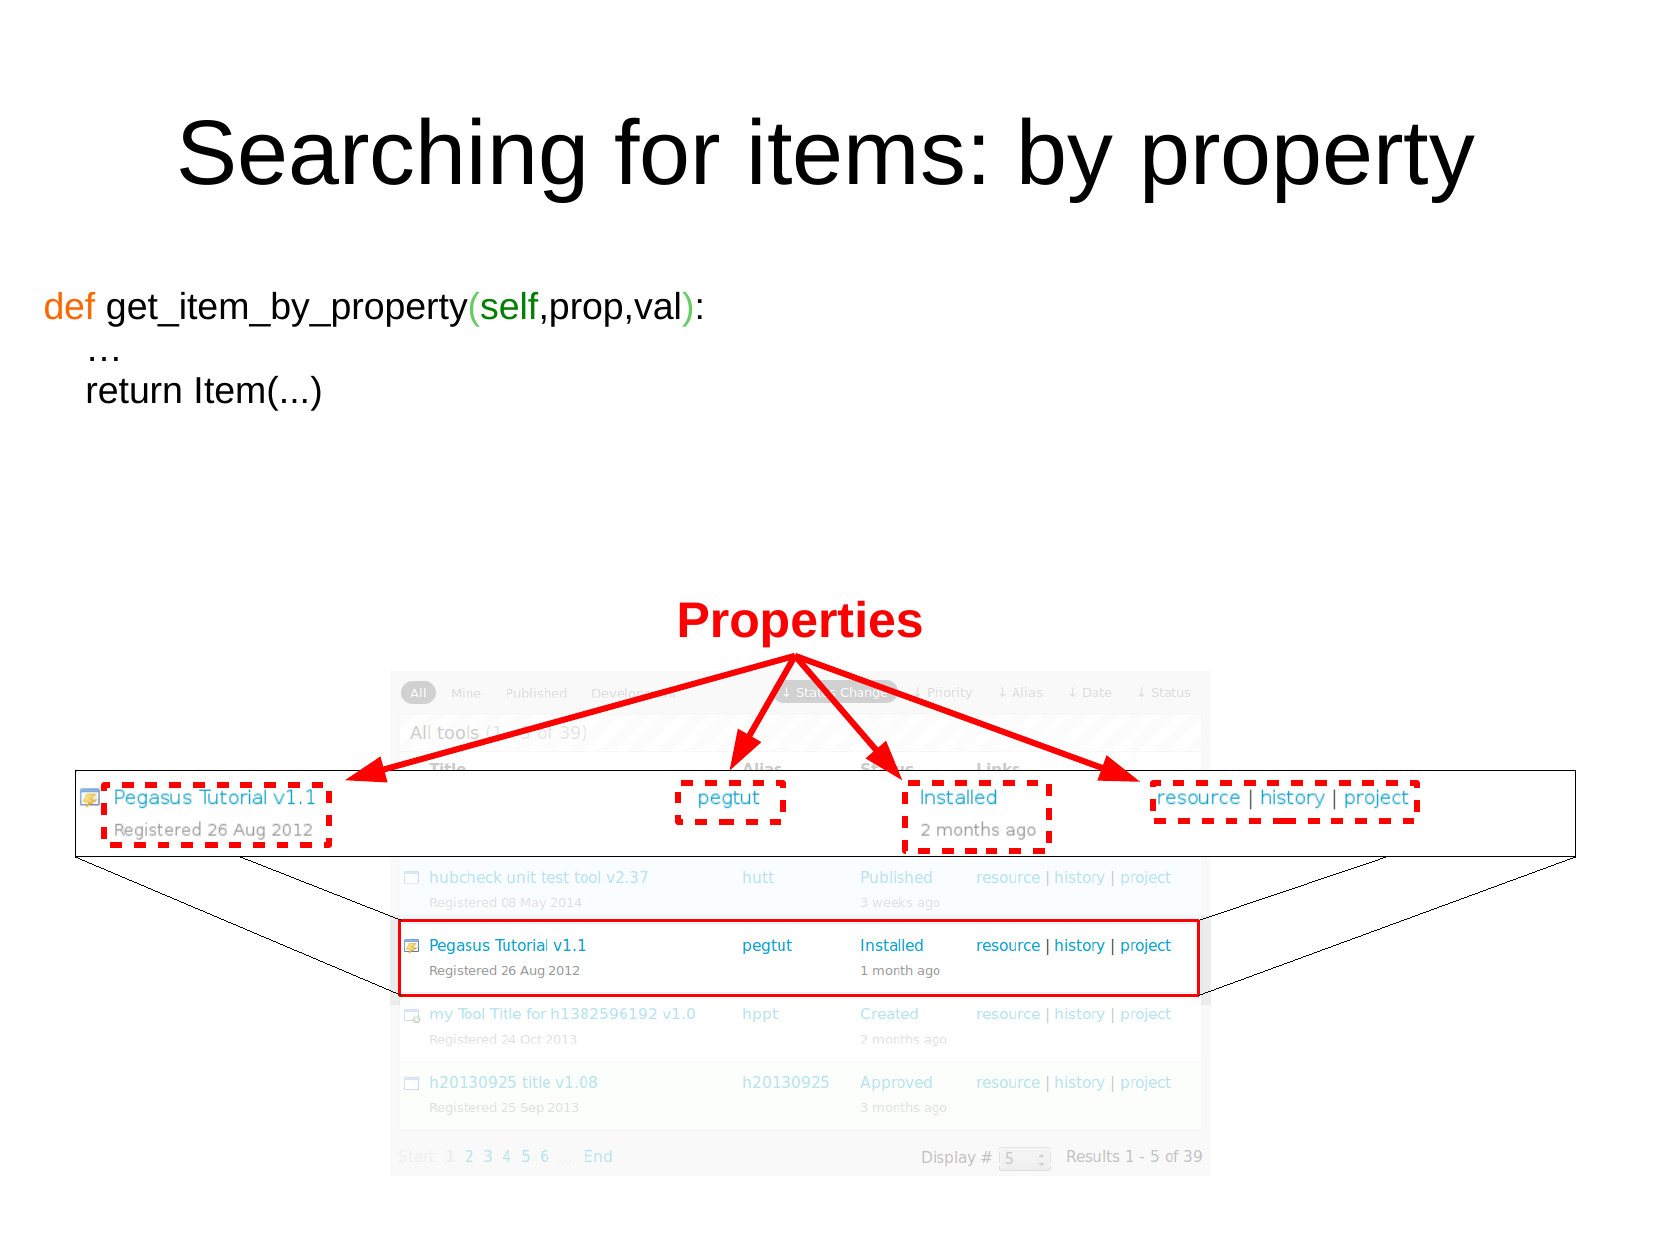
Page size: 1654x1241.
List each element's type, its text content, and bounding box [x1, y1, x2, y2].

text_box def get_item_by_property(self,prop,val): … return Item(...) [28, 277, 720, 419]
picture [390, 916, 1211, 1005]
text_box [360, 857, 1246, 916]
text_box [810, 655, 1246, 770]
text_box [360, 1005, 1246, 1181]
text_box [732, 662, 883, 770]
text_box Properties [661, 585, 939, 657]
text_box [397, 662, 787, 770]
picture [75, 770, 1576, 857]
title Searching for items: by property [82, 49, 1571, 257]
text_box [807, 664, 1096, 770]
text_box [360, 655, 775, 769]
